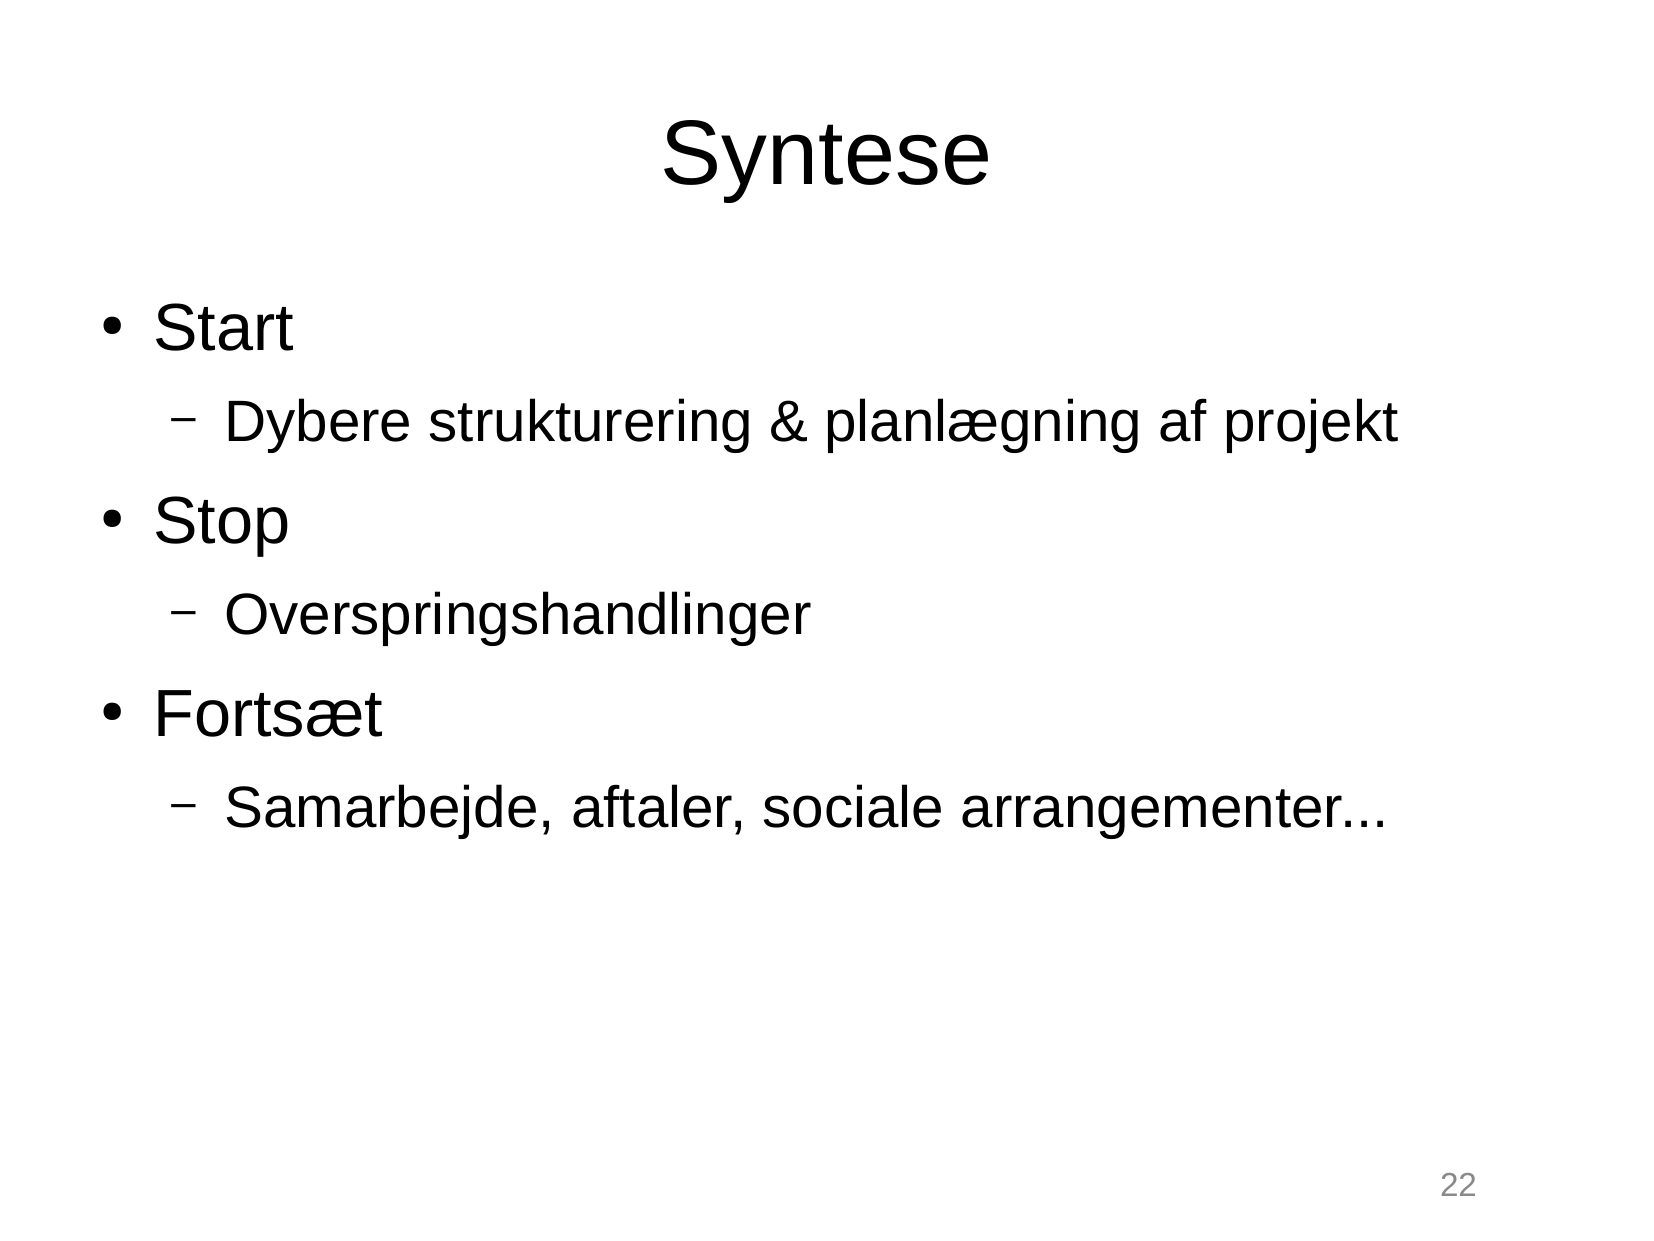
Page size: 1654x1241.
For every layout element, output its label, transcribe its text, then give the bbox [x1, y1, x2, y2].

list Start Dybere strukturering & planlægning af projekt Stop Overspringshandlinger Fortsæt Samarbejde, aftaler, sociale arrangementer... [82, 290, 1571, 1010]
title Syntese [82, 49, 1571, 257]
